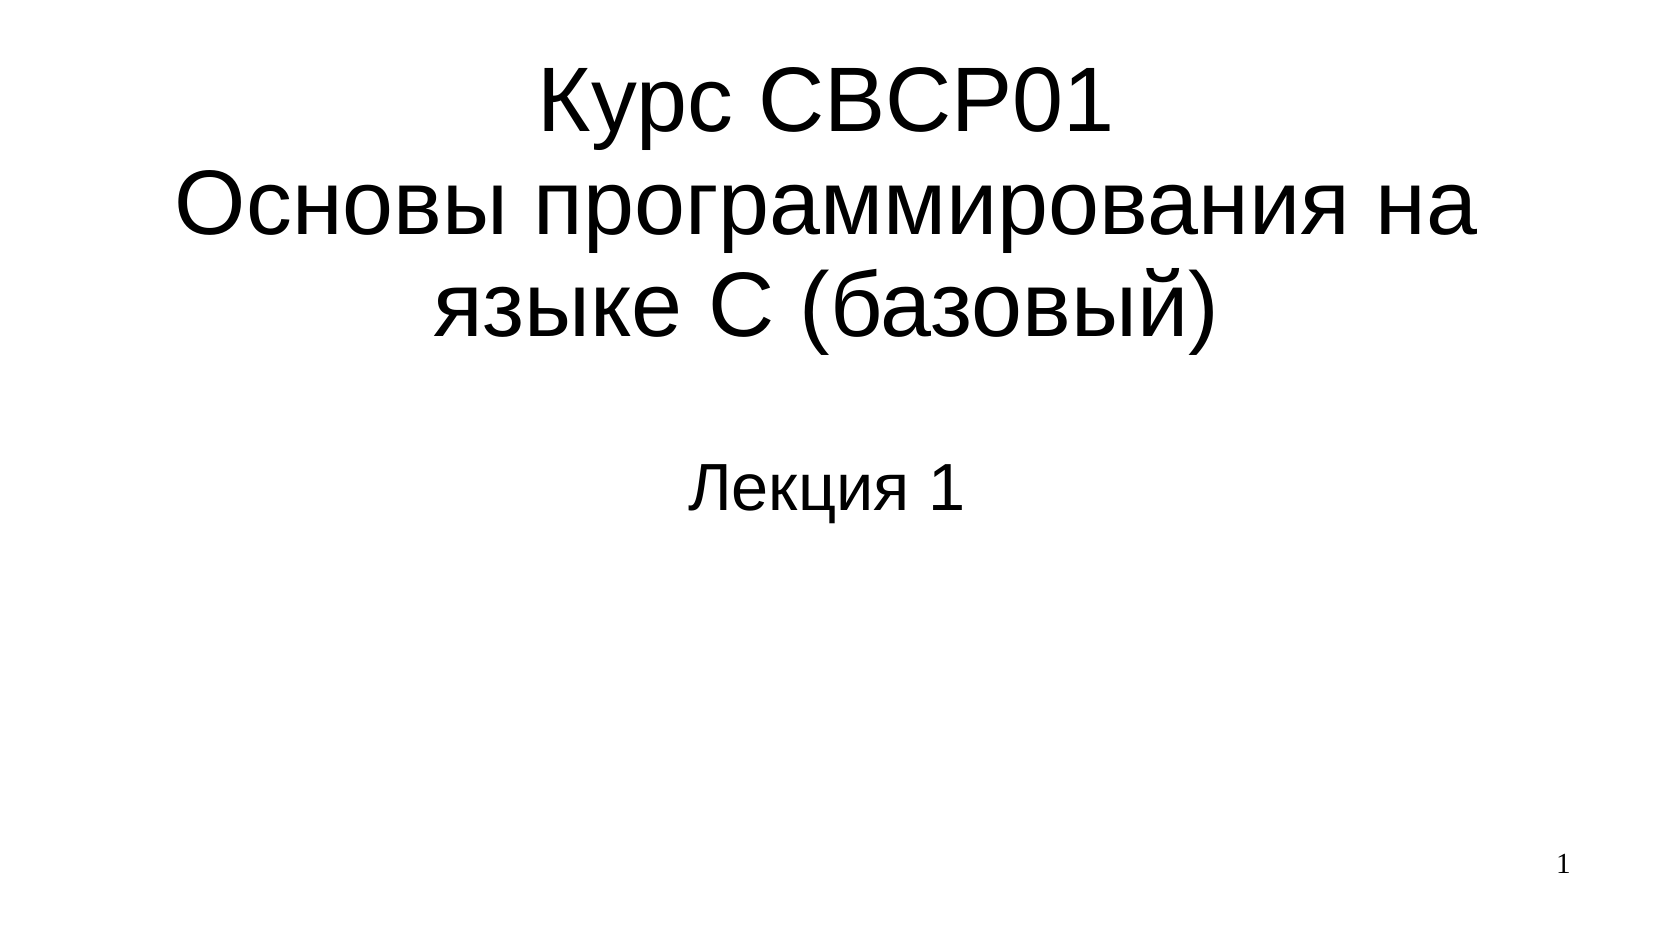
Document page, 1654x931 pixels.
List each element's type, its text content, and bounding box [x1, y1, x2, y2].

subtitle Лекция 1 [82, 217, 1571, 758]
title Курс CBCP01 Основы программирования на языке C (базовый) [82, 30, 1571, 217]
